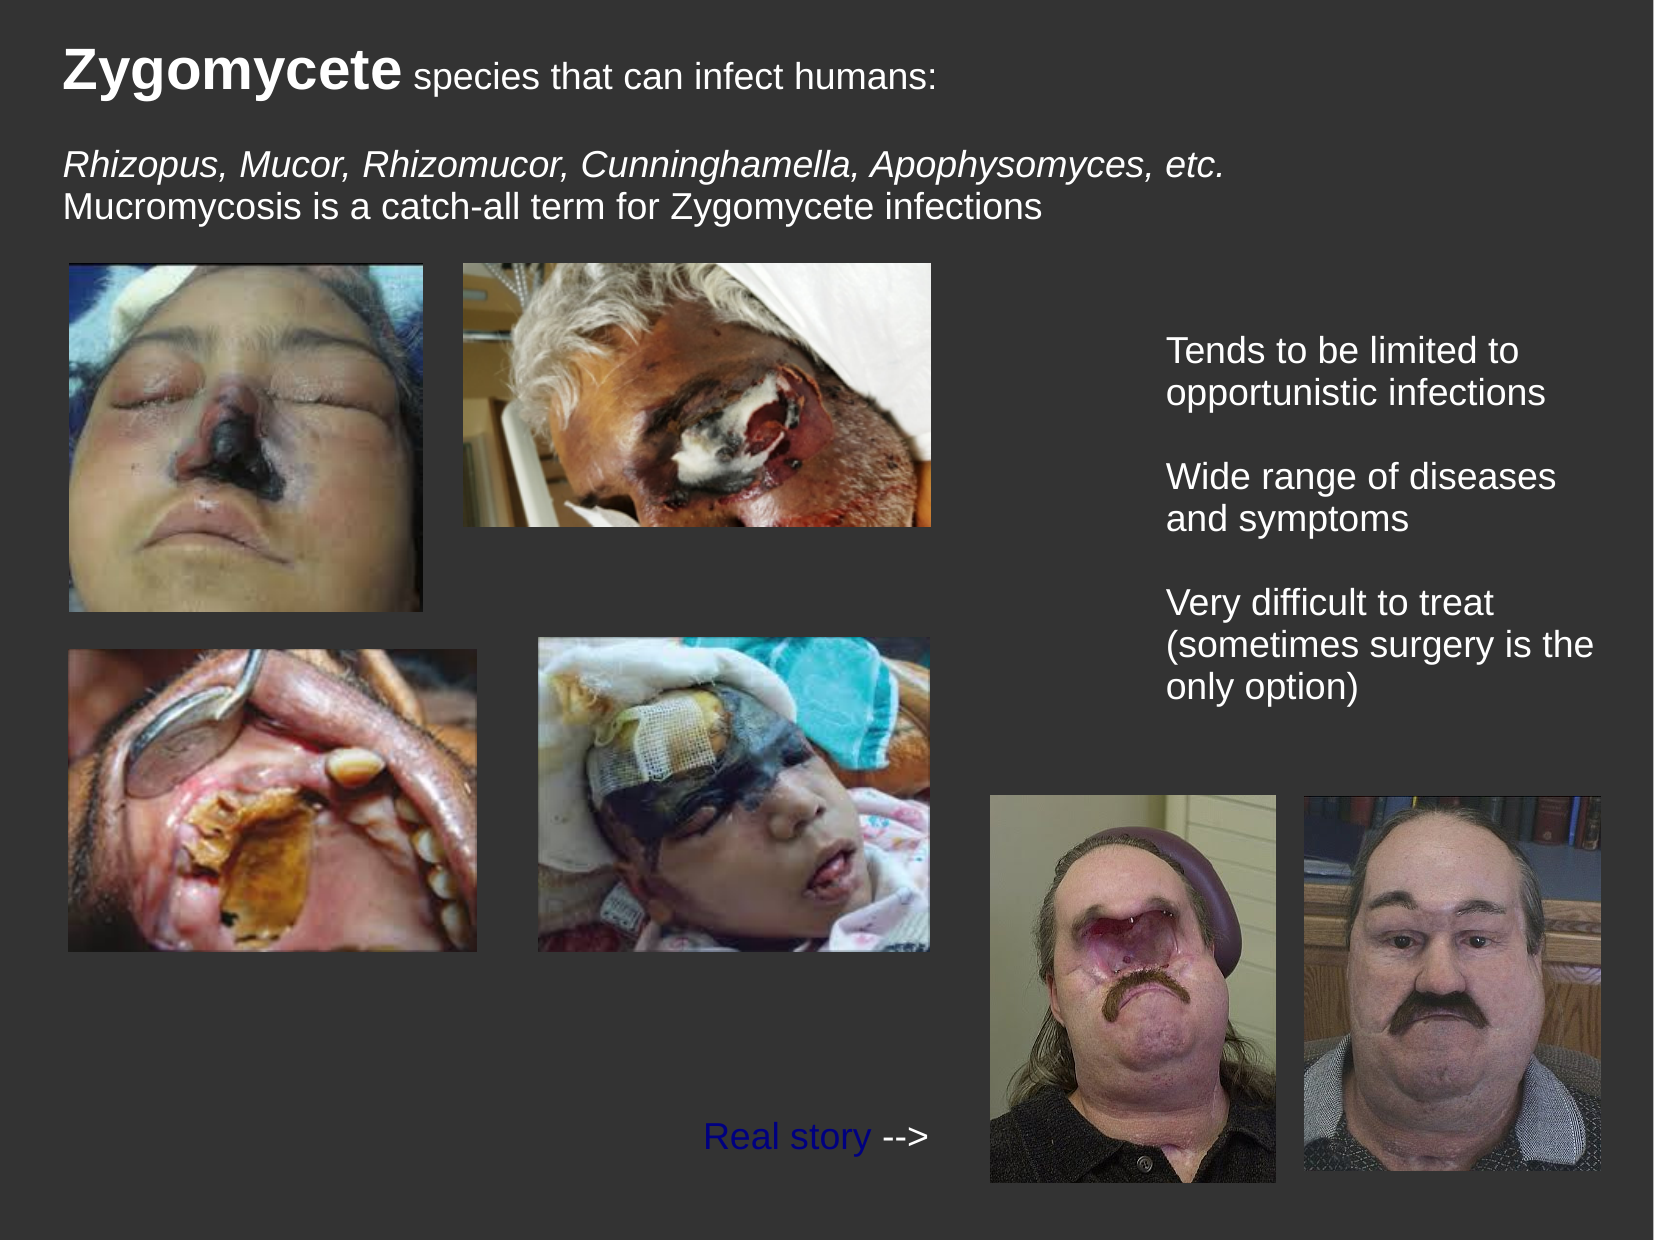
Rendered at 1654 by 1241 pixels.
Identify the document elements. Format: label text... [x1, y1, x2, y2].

picture [990, 795, 1276, 1183]
picture [538, 637, 930, 952]
picture [68, 649, 477, 952]
text_box Real story --> [688, 1107, 978, 1165]
picture [463, 263, 931, 527]
picture [69, 263, 423, 612]
text_box Zygomycete species that can infect humans: Rhizopus, Mucor, Rhizomucor, Cunninghamella, Apophysomyces, etc. Mucromycosis is a catch-all term for Zygomycete infections [47, 29, 1617, 236]
text_box Tends to be limited to opportunistic infections Wide range of diseases and symptoms Very difficult to treat (sometimes surgery is the only option) [1150, 321, 1625, 715]
picture [1304, 796, 1601, 1171]
